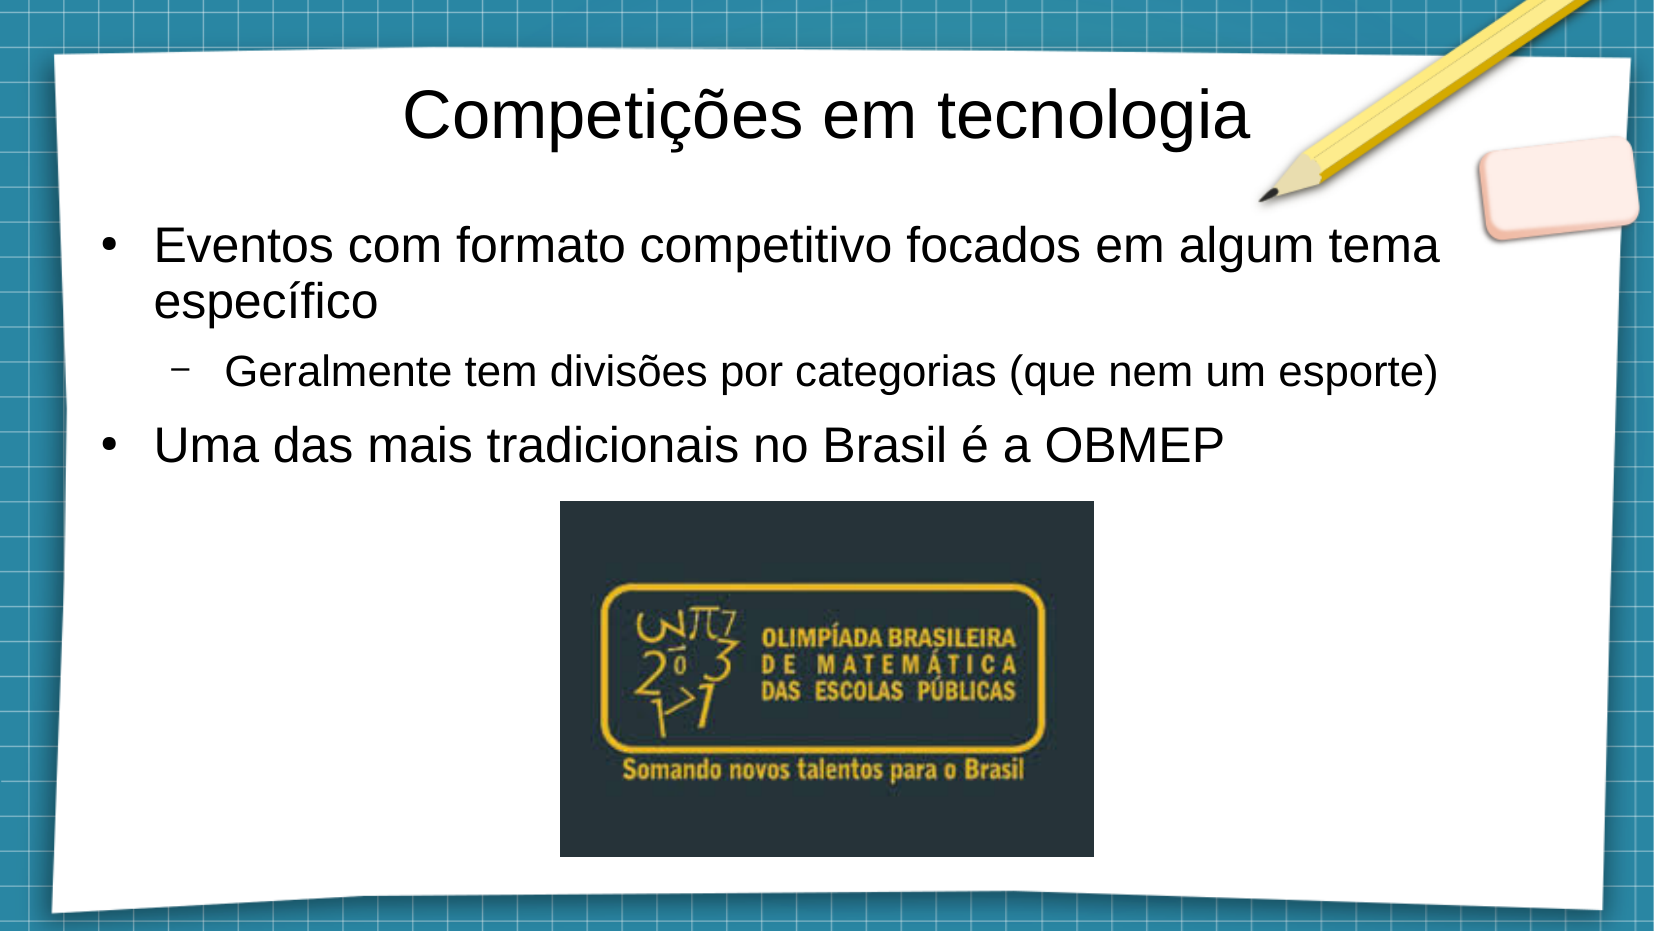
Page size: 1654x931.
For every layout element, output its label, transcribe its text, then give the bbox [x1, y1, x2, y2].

title Competições em tecnologia [82, 37, 1571, 193]
picture [0, 0, 1654, 931]
list Eventos com formato competitivo focados em algum tema específico Geralmente tem divisões por categorias (que nem um esporte) Uma das mais tradicionais no Brasil é a OBMEP [82, 217, 1571, 758]
